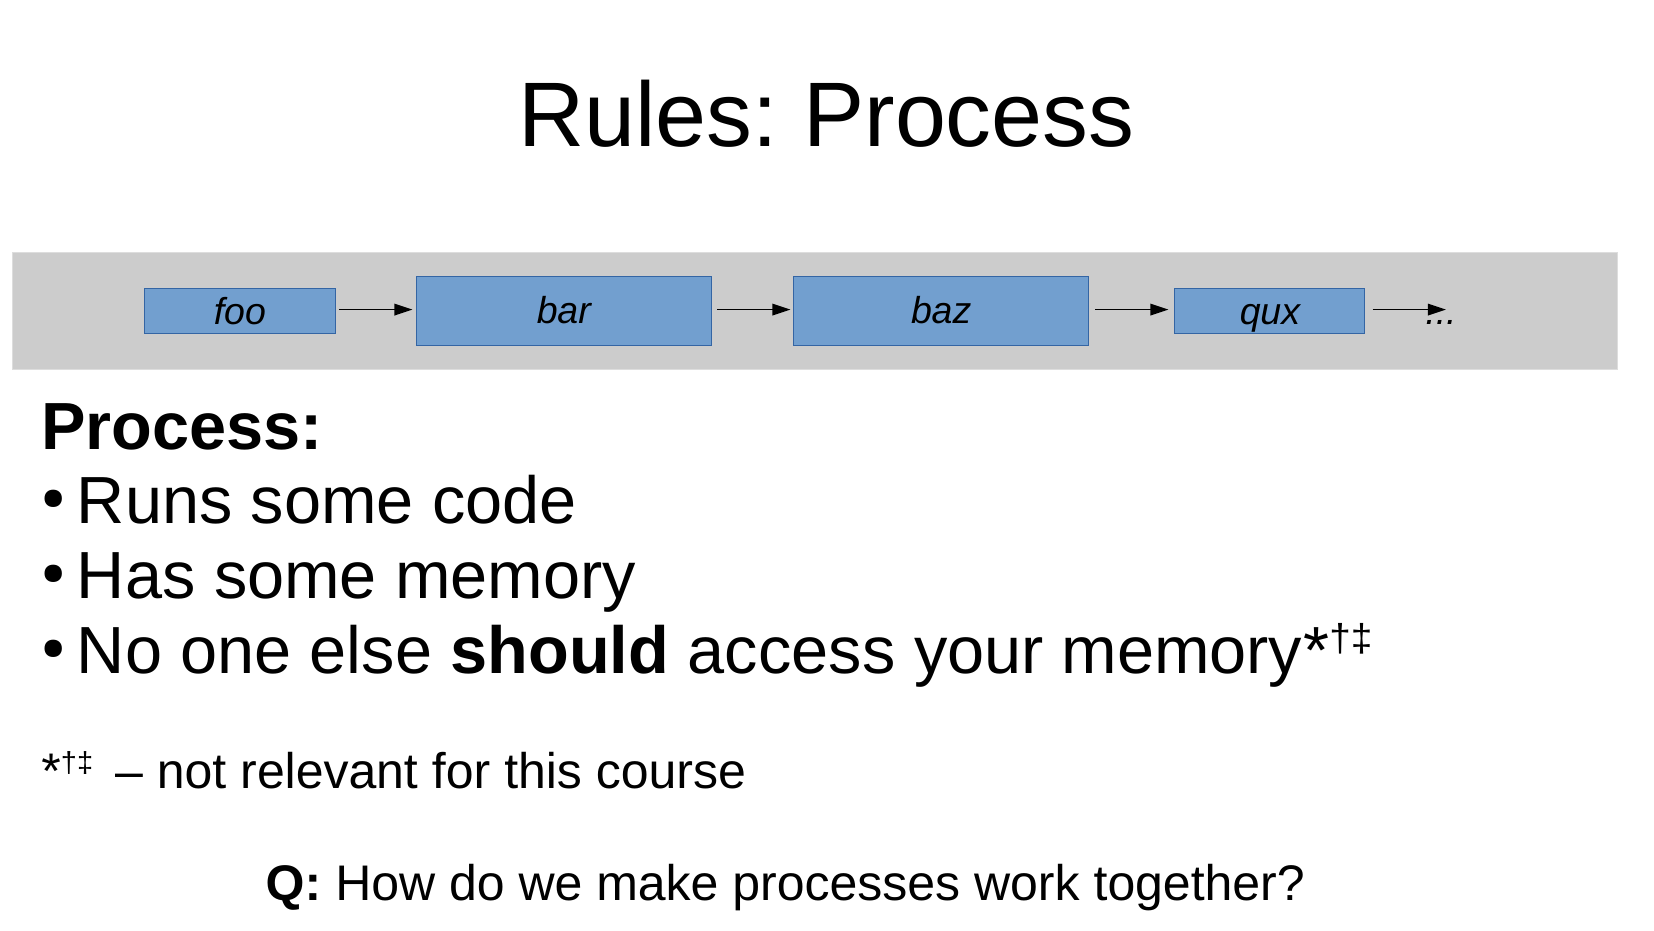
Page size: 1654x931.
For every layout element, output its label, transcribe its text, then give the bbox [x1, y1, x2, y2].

text_box baz [793, 276, 1089, 346]
text_box [12, 252, 1618, 370]
title Rules: Process [82, 37, 1571, 193]
subtitle Process: Runs some code Has some memory No one else should access your memory*†‡ *†‡ – not relevant for this course Q: How do we make processes work together? [41, 388, 1530, 911]
text_box ... [1410, 282, 1603, 340]
text_box qux [1174, 288, 1365, 334]
text_box foo [144, 288, 336, 334]
text_box bar [416, 276, 712, 346]
